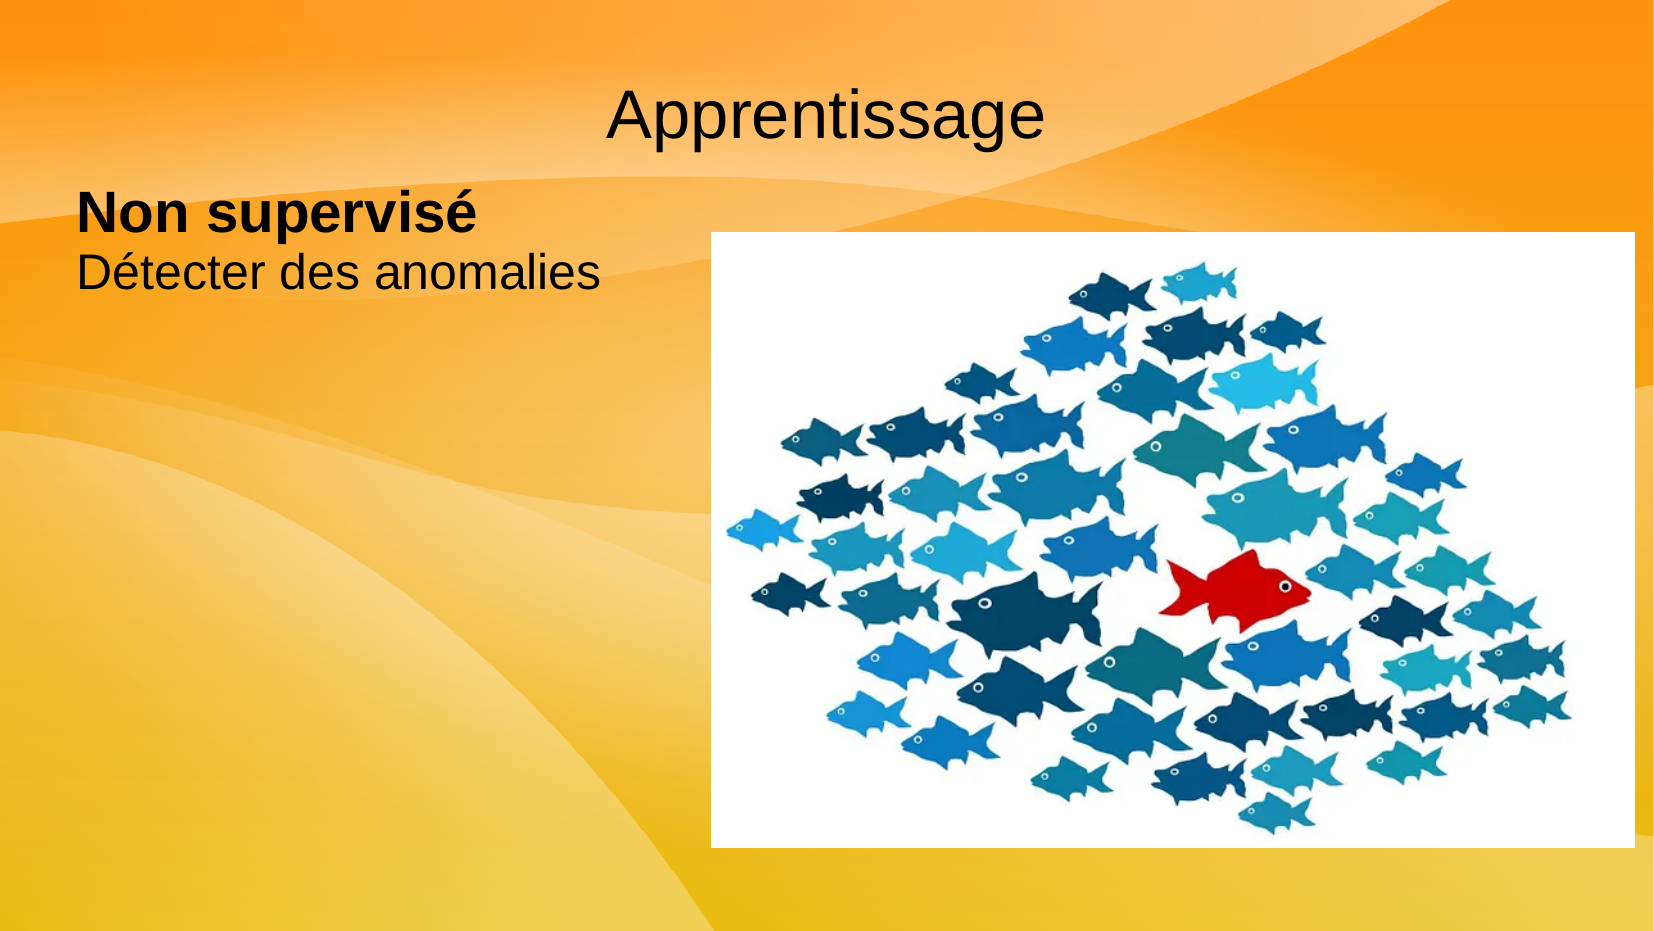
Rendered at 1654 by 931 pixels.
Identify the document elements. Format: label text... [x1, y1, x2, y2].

picture [0, 0, 1654, 931]
subtitle Non supervisé Détecter des anomalies [76, 179, 1565, 928]
title Apprentissage [82, 37, 1571, 193]
